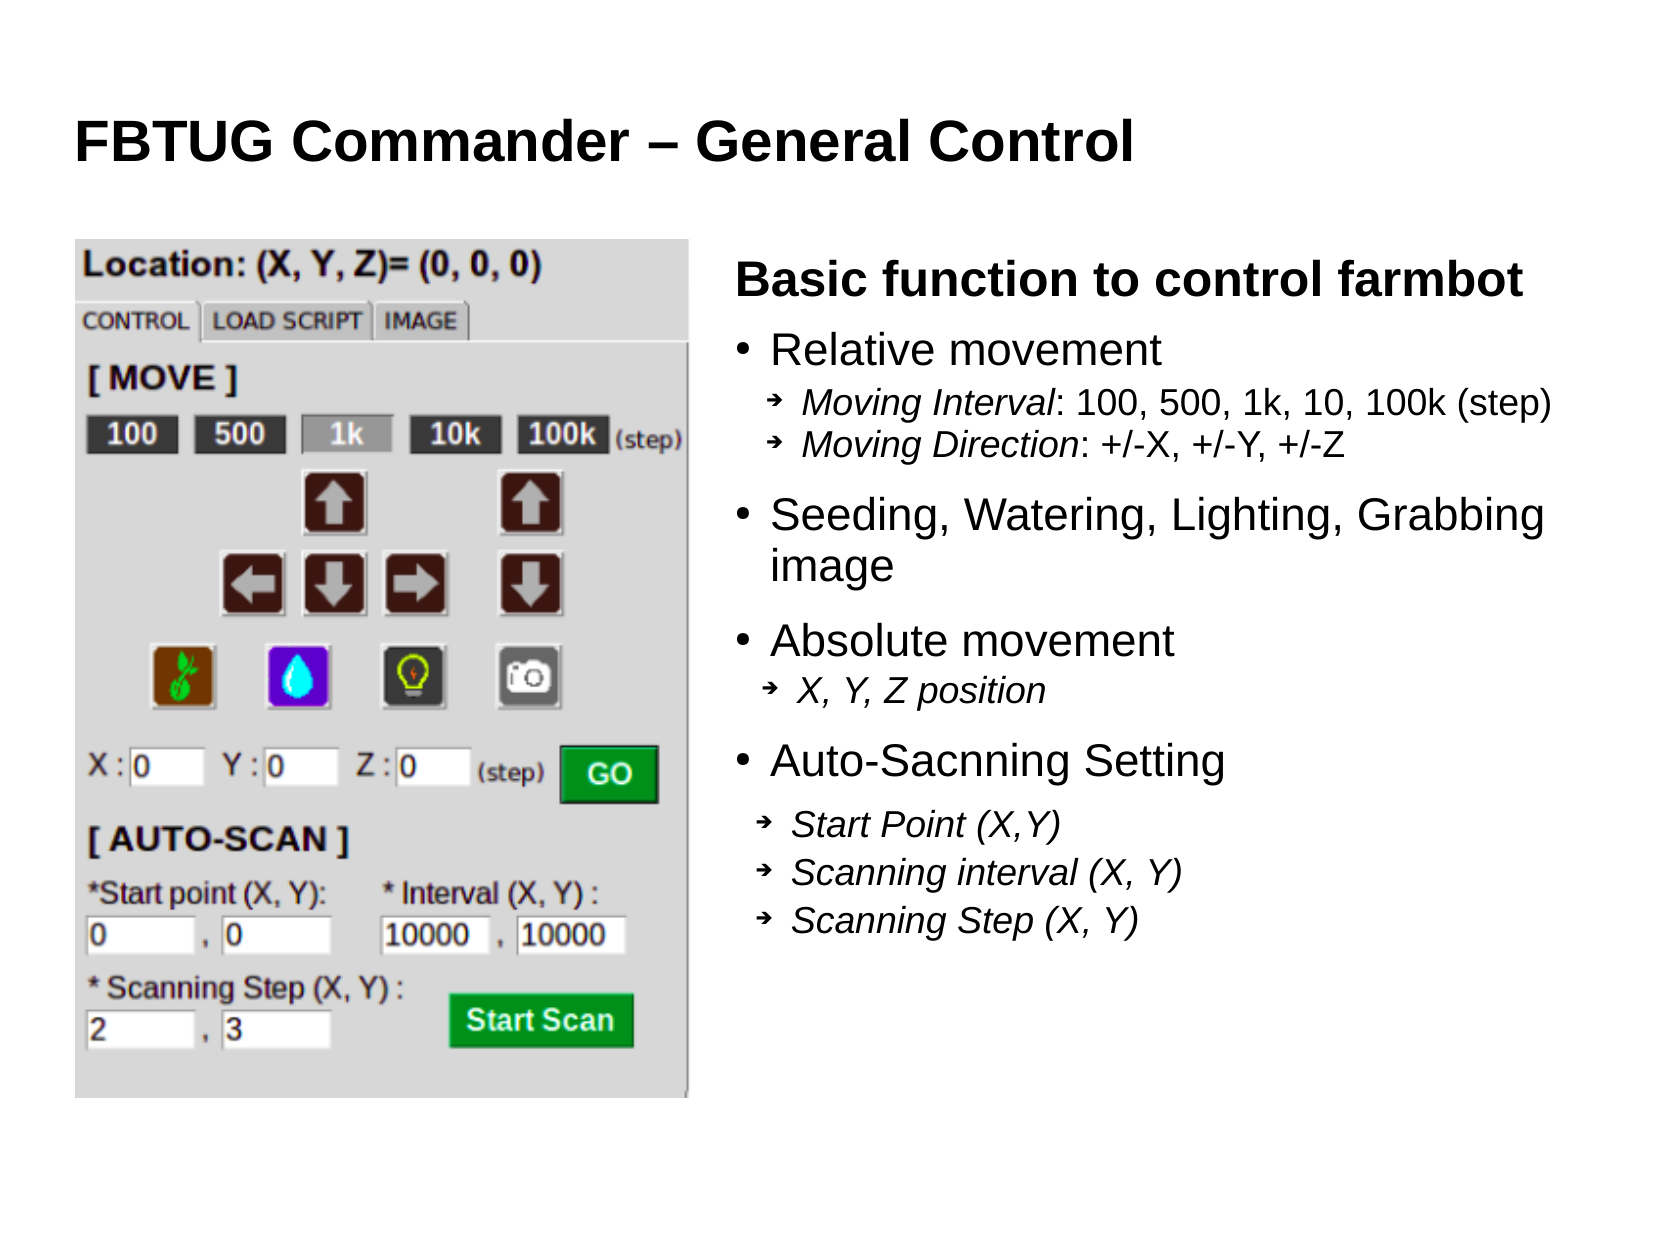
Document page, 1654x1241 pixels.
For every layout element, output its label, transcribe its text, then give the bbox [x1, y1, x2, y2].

picture [75, 239, 693, 1098]
chart [774, 593, 893, 653]
text_box Basic function to control farmbot Relative movement Moving Interval: 100, 500, 1k, 10, 100k (step) Moving Direction: +/-X, +/-Y, +/-Z Seeding, Watering, Lighting, Grabbing image Absolute movement X, Y, Z position Auto-Sacnning Setting Start Point (X,Y) Scanning interval (X, Y) Scanning Step (X, Y) [720, 243, 1606, 1126]
text_box FBTUG Commander – General Control [60, 101, 1531, 182]
